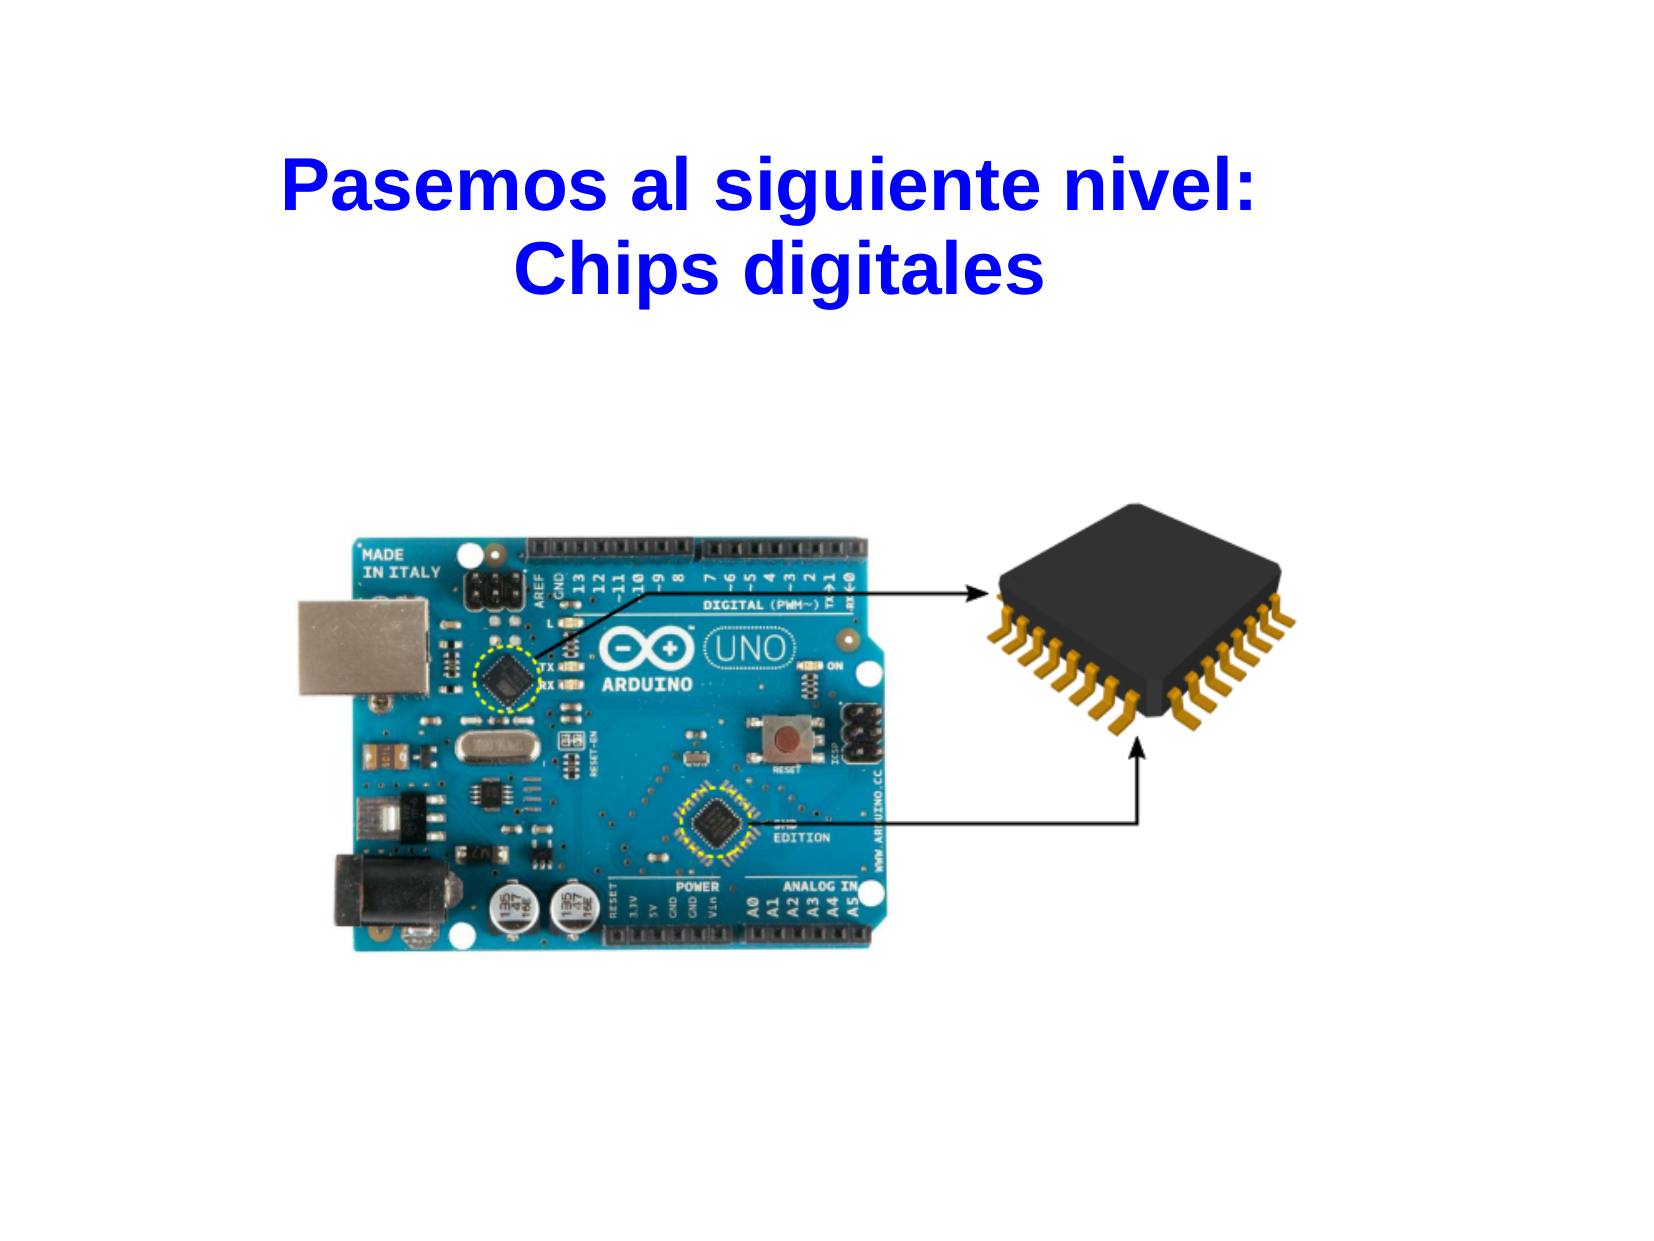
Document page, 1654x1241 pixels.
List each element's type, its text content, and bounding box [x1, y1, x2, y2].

picture [255, 418, 1342, 1066]
text_box Pasemos al siguiente nivel: Chips digitales [135, 135, 1426, 346]
